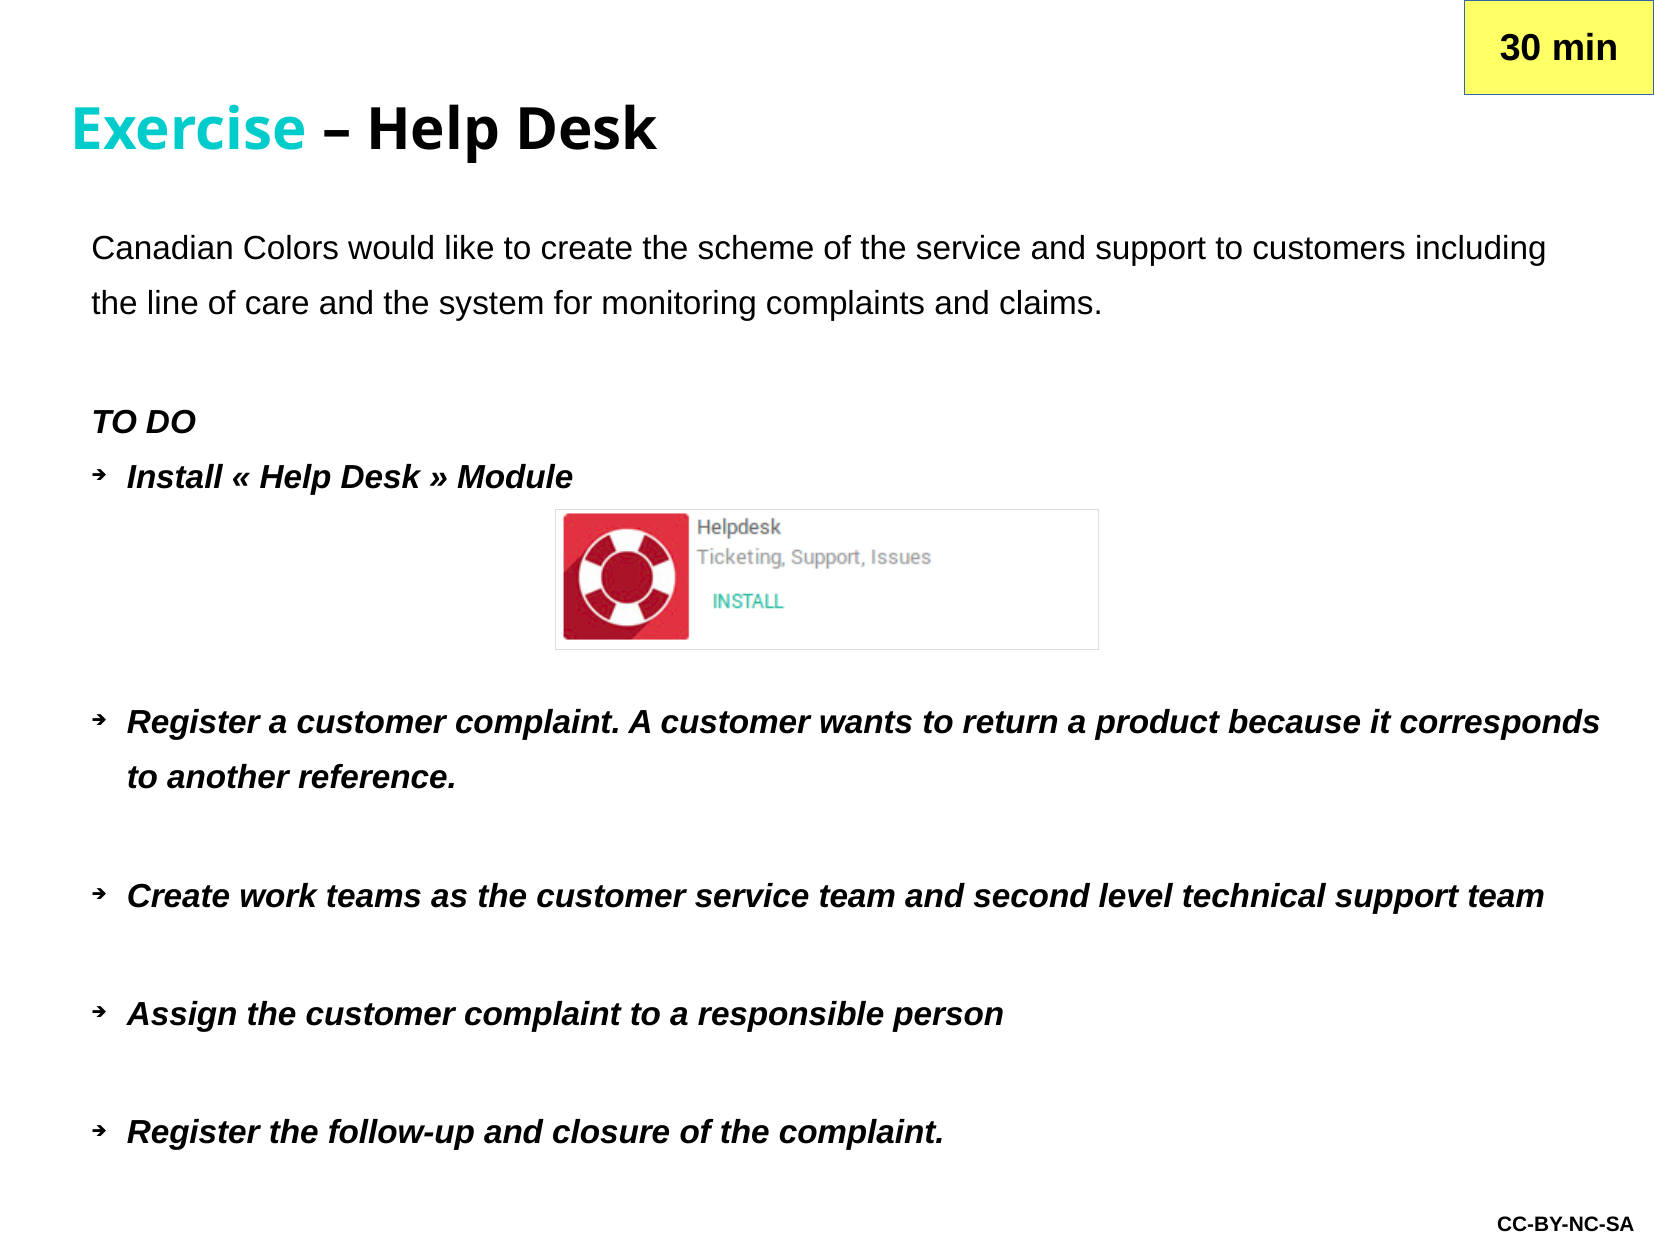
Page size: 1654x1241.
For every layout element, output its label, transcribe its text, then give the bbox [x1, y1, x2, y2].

text_box Canadian Colors would like to create the scheme of the service and support to customers including the line of care and the system for monitoring complaints and claims. TO DO Install « Help Desk » Module Register a customer complaint. A customer wants to return a product because it corresponds to another reference. Create work teams as the customer service team and second level technical support team Assign the customer complaint to a responsible person Register the follow-up and closure of the complaint. [76, 203, 1619, 1241]
text_box 30 min [1464, 0, 1654, 95]
text_box CC-BY-NC-SA [1482, 1204, 1654, 1241]
picture [555, 509, 1099, 650]
title Exercise – Help Desk [70, 23, 1560, 231]
